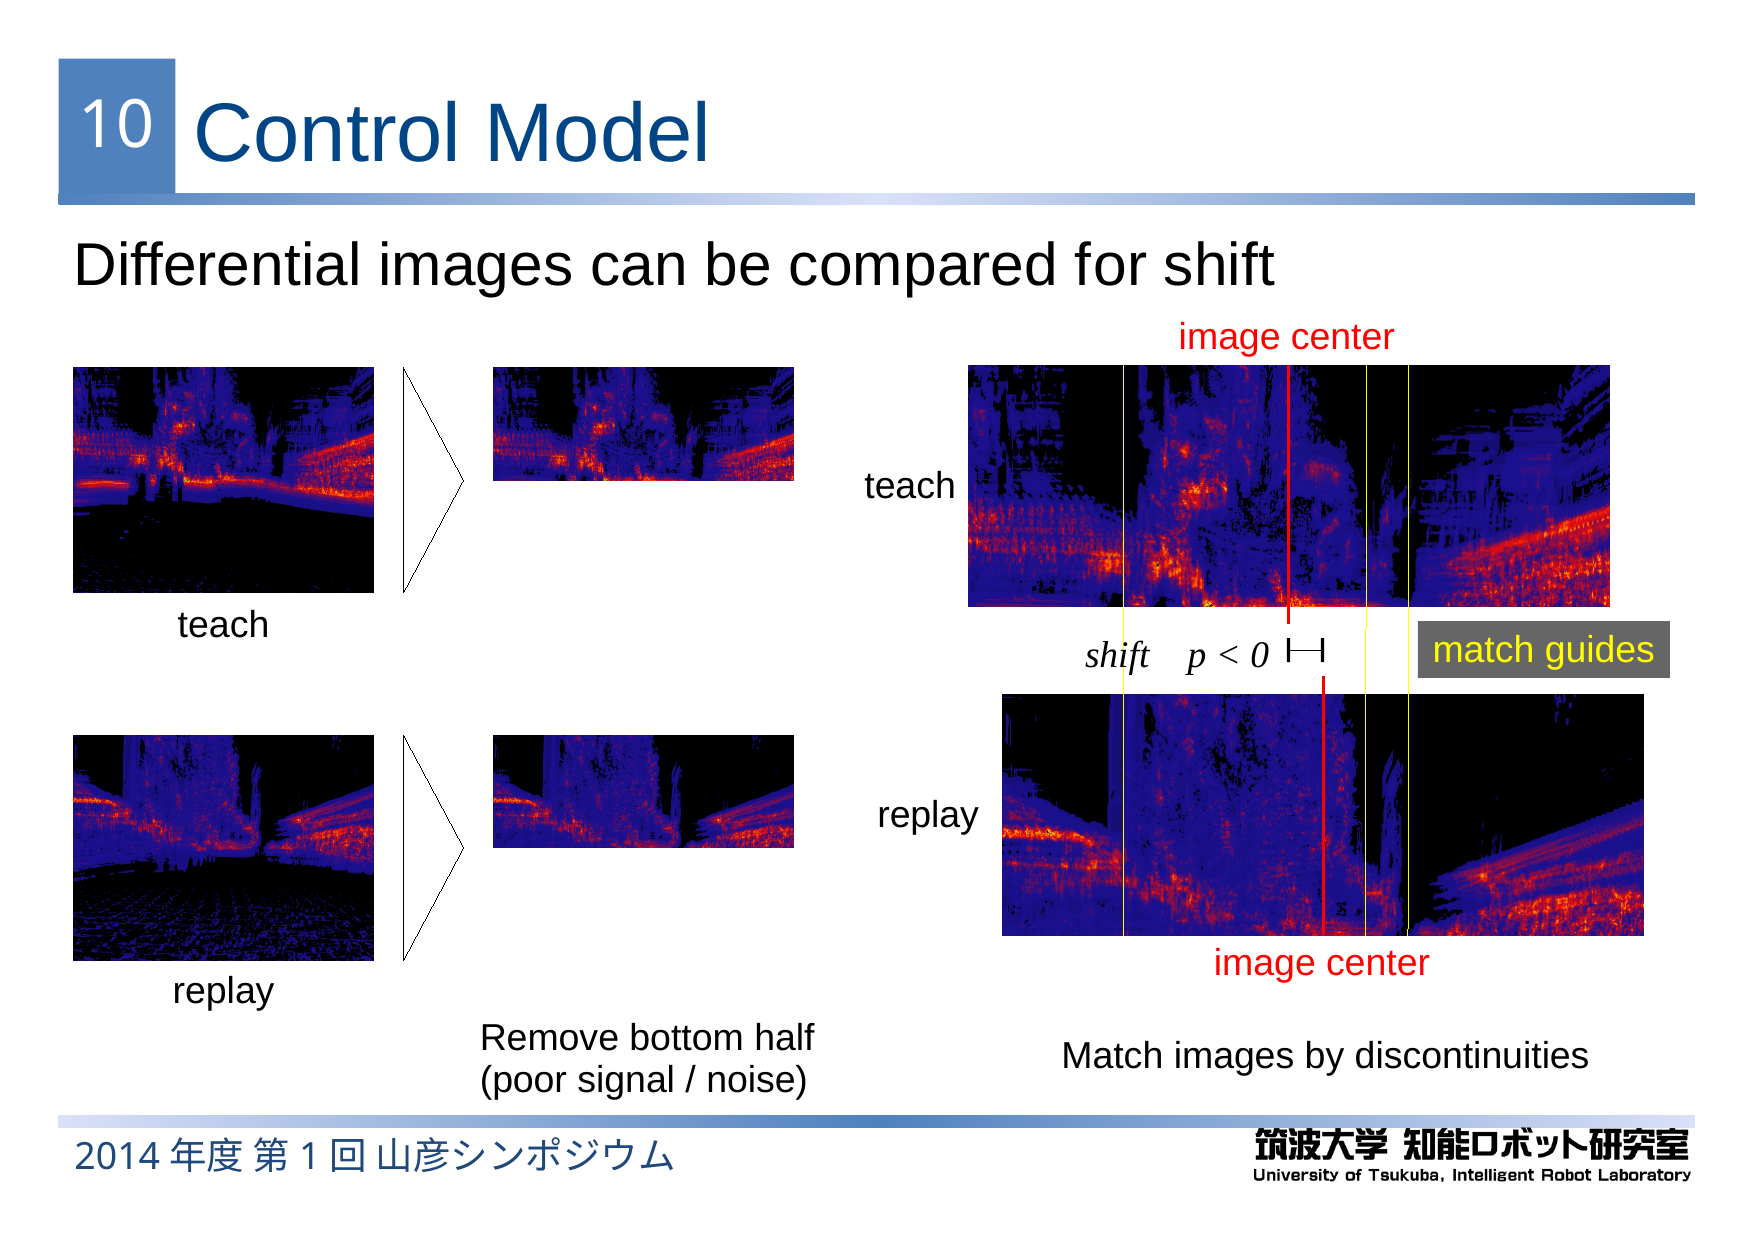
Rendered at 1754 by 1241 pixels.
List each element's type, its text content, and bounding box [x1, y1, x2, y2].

text_box Differential images can be compared for shift [58, 223, 1696, 307]
picture [1366, 694, 1644, 936]
text_box teach [162, 595, 285, 653]
text_box teach [849, 457, 971, 514]
picture [1124, 365, 1287, 607]
picture [73, 367, 374, 593]
picture [1409, 365, 1610, 607]
picture [968, 365, 1123, 607]
picture [1325, 694, 1365, 934]
picture [73, 735, 374, 961]
picture [1252, 1127, 1691, 1182]
picture [493, 367, 794, 481]
picture [1124, 694, 1322, 936]
picture [1367, 367, 1408, 607]
title Control Model [193, 61, 1651, 205]
text_box Remove bottom half (poor signal / noise) [465, 1008, 830, 1108]
text_box image center [1163, 308, 1410, 367]
text_box replay [157, 961, 290, 1019]
text_box replay [862, 786, 995, 844]
text_box image center [1199, 934, 1446, 993]
picture [493, 735, 794, 848]
picture [1290, 367, 1366, 607]
text_box match guides [1417, 621, 1670, 678]
text_box Match images by discontinuities [1046, 1026, 1605, 1084]
picture [1002, 694, 1123, 936]
